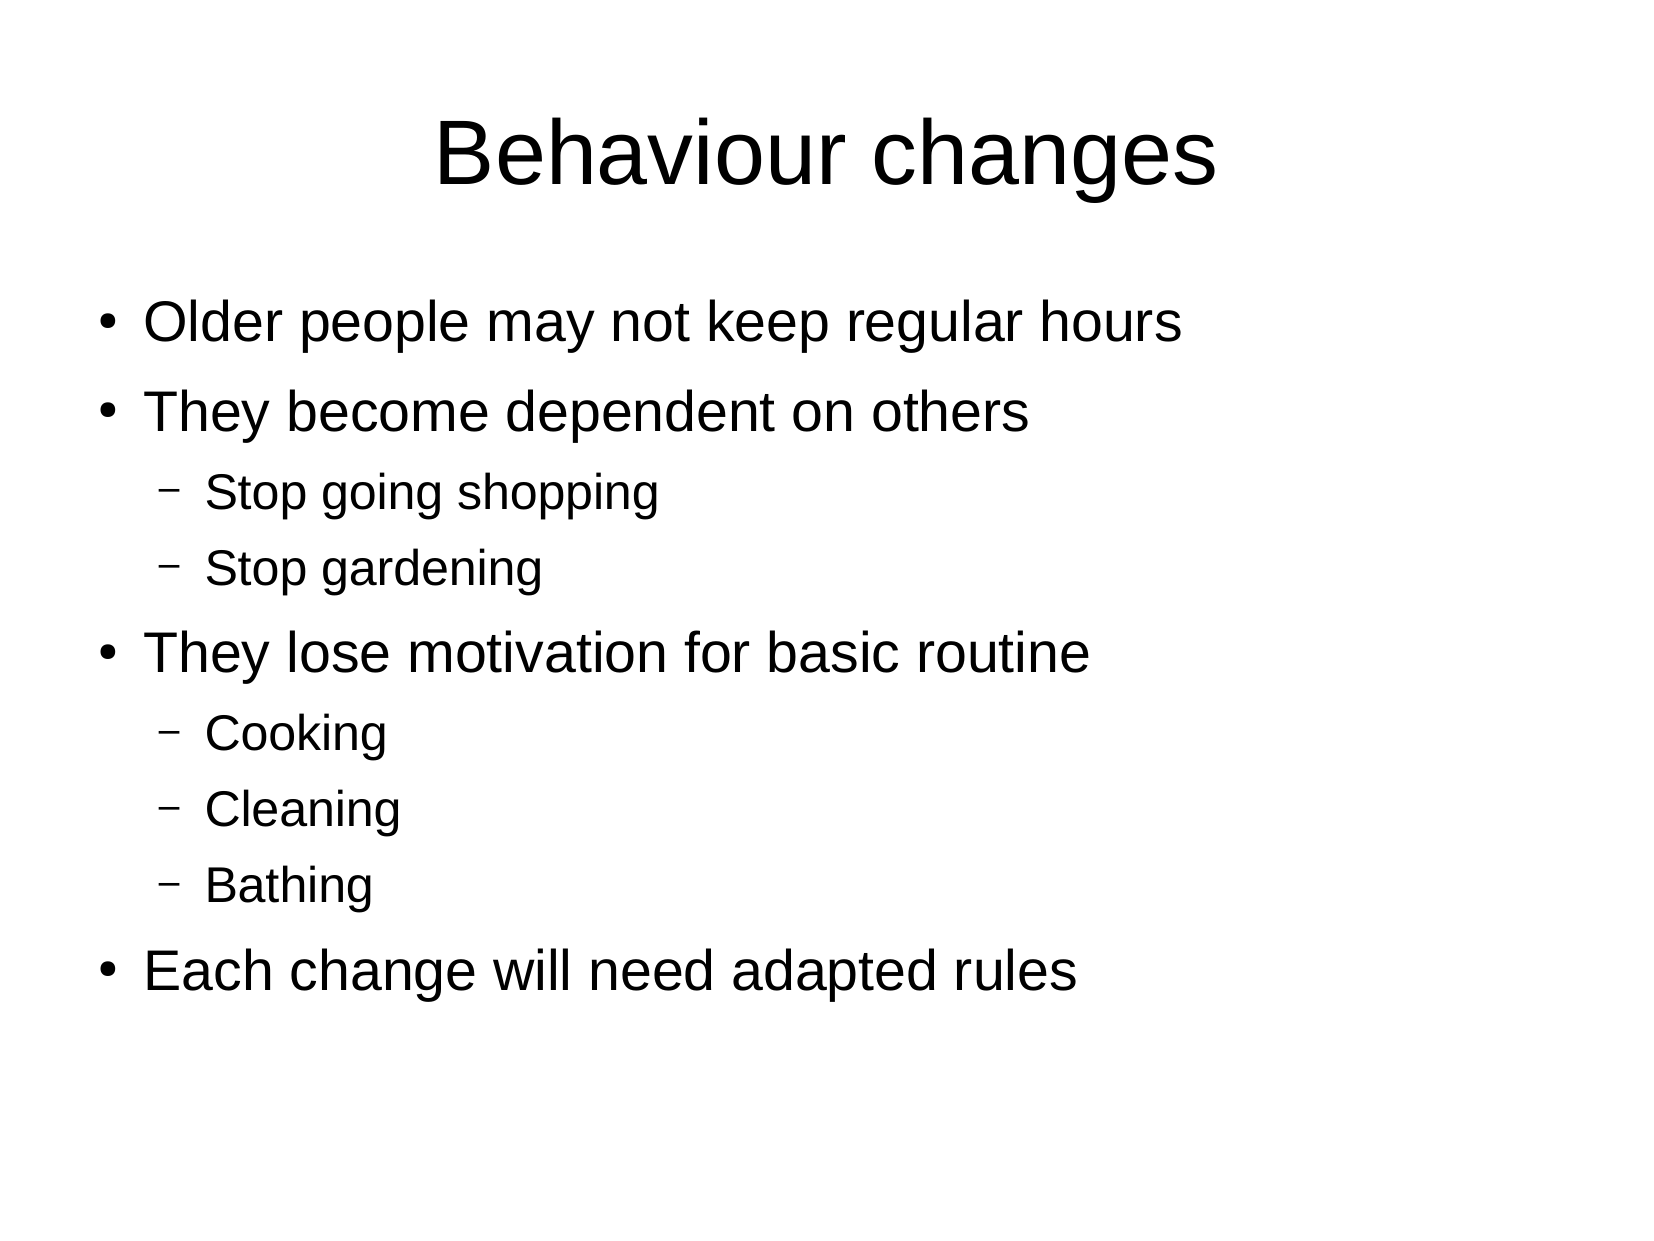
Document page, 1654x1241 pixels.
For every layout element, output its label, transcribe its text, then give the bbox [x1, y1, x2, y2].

list Older people may not keep regular hours They become dependent on others Stop going shopping Stop gardening They lose motivation for basic routine Cooking Cleaning Bathing Each change will need adapted rules [82, 290, 1571, 1010]
title Behaviour changes [82, 49, 1571, 257]
